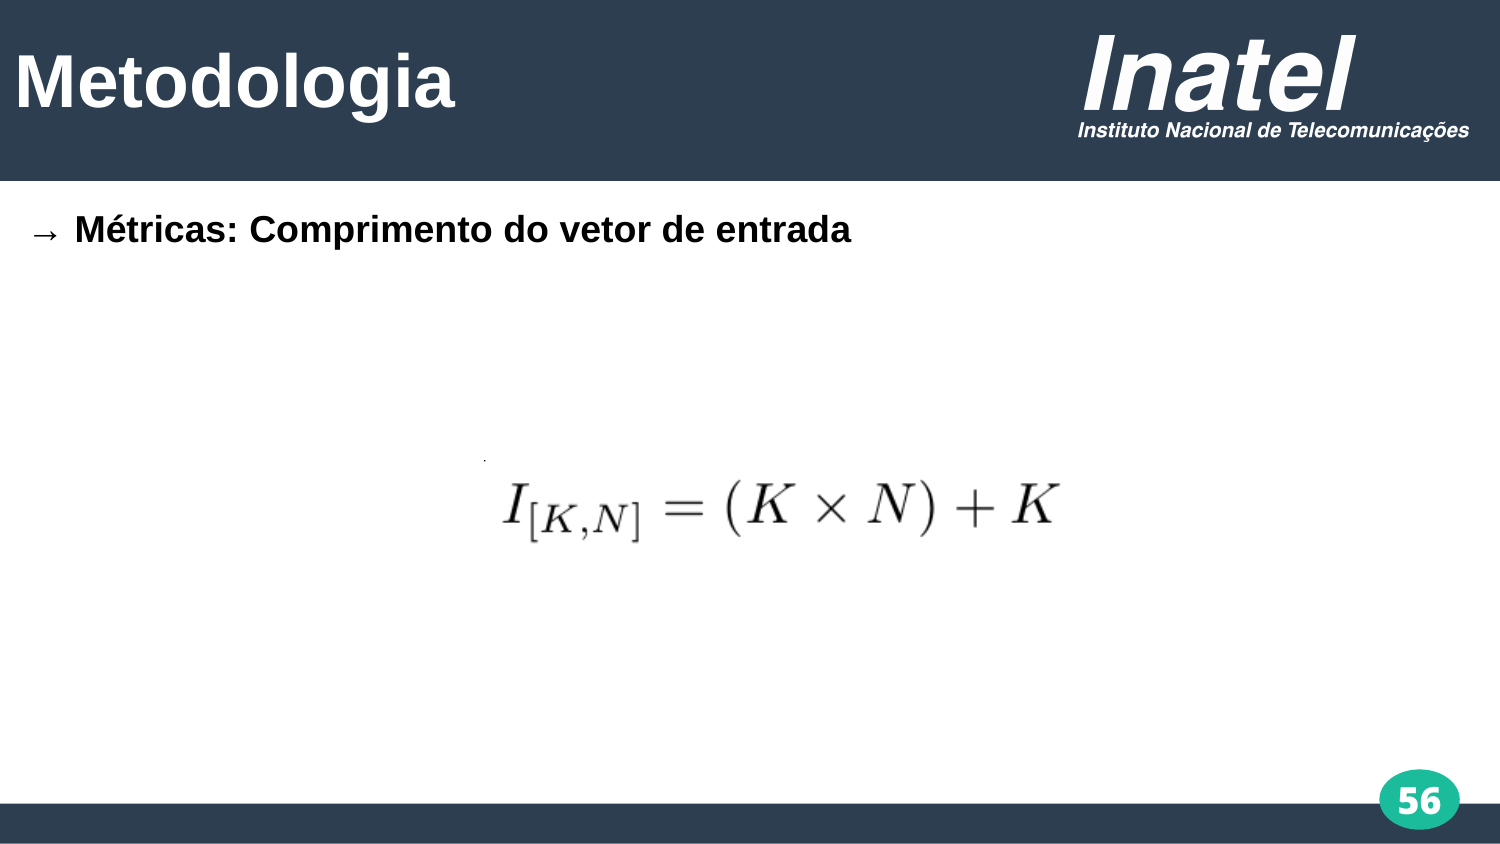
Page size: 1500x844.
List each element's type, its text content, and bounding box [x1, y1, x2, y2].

text_box Metodologia [0, 27, 1063, 136]
text_box → Métricas: Comprimento do vetor de entrada [11, 200, 1477, 378]
picture [484, 460, 1074, 556]
picture [1078, 35, 1469, 142]
